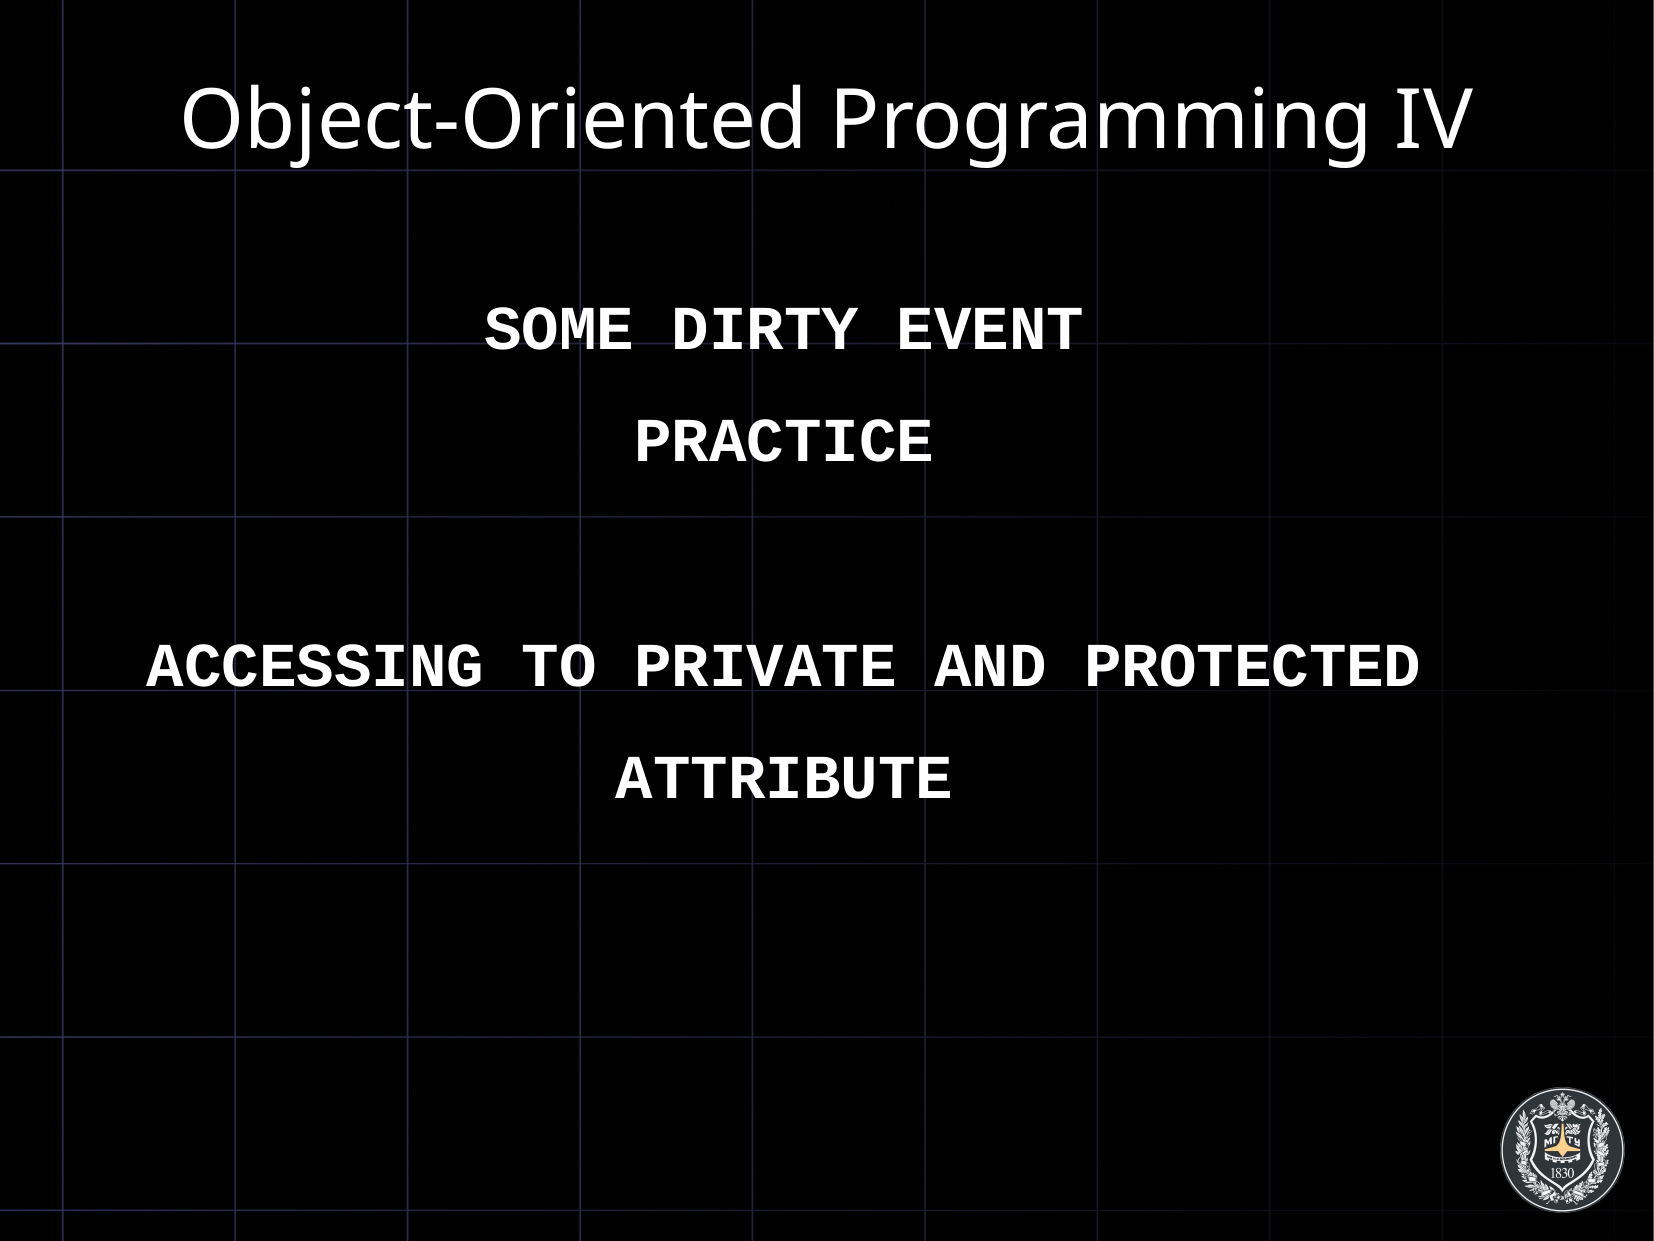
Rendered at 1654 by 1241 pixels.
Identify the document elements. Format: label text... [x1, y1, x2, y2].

text_box Object-Oriented Programming IV [82, 37, 1571, 193]
picture [0, 0, 1654, 1241]
text_box SOME DIRTY EVENT PRACTICE ACCESSING TO PRIVATE AND PROTECTED ATTRIBUTE [34, 242, 1535, 1241]
